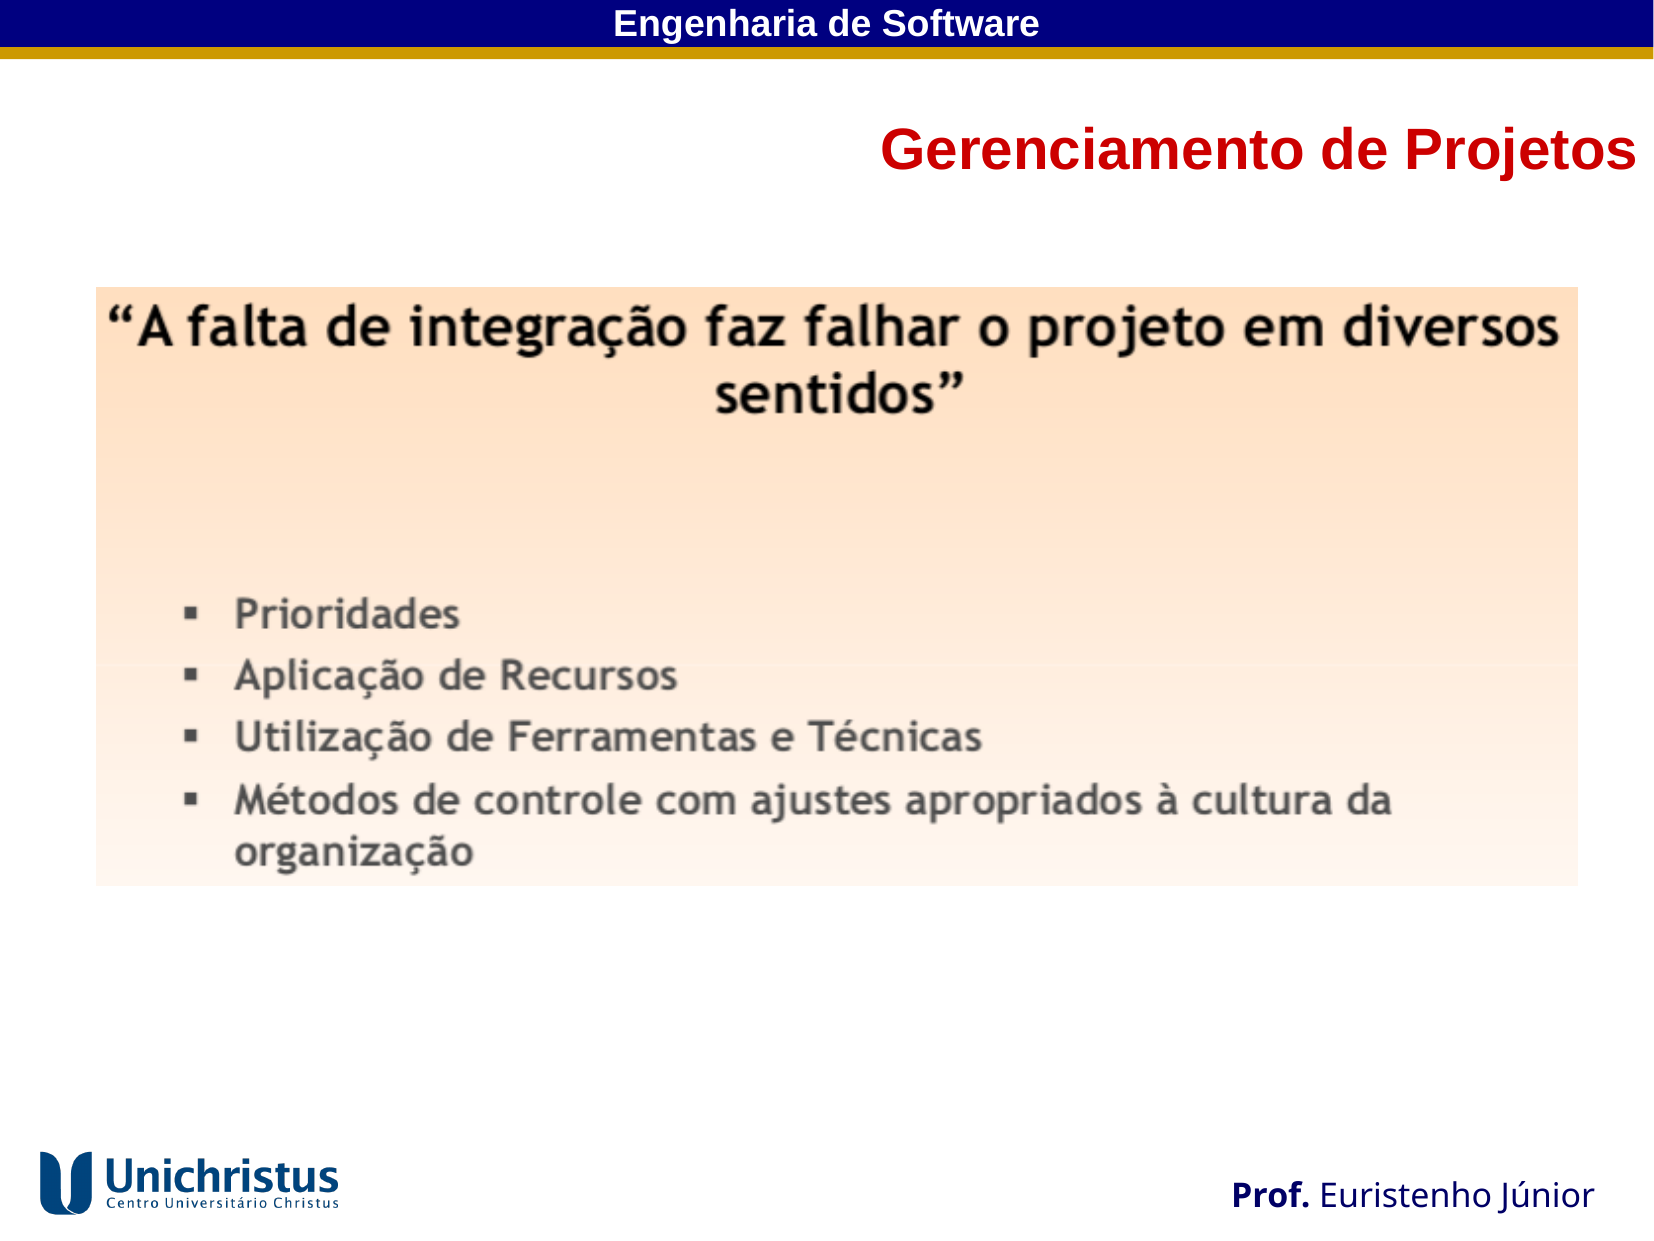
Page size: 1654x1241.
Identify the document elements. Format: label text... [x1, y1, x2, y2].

text_box [0, 47, 1654, 60]
text_box Engenharia de Software [0, 0, 1654, 47]
picture [35, 1148, 343, 1217]
picture [96, 287, 1578, 886]
text_box Gerenciamento de Projetos [865, 109, 1654, 189]
text_box Prof. Euristenho Júnior [1216, 1163, 1654, 1224]
